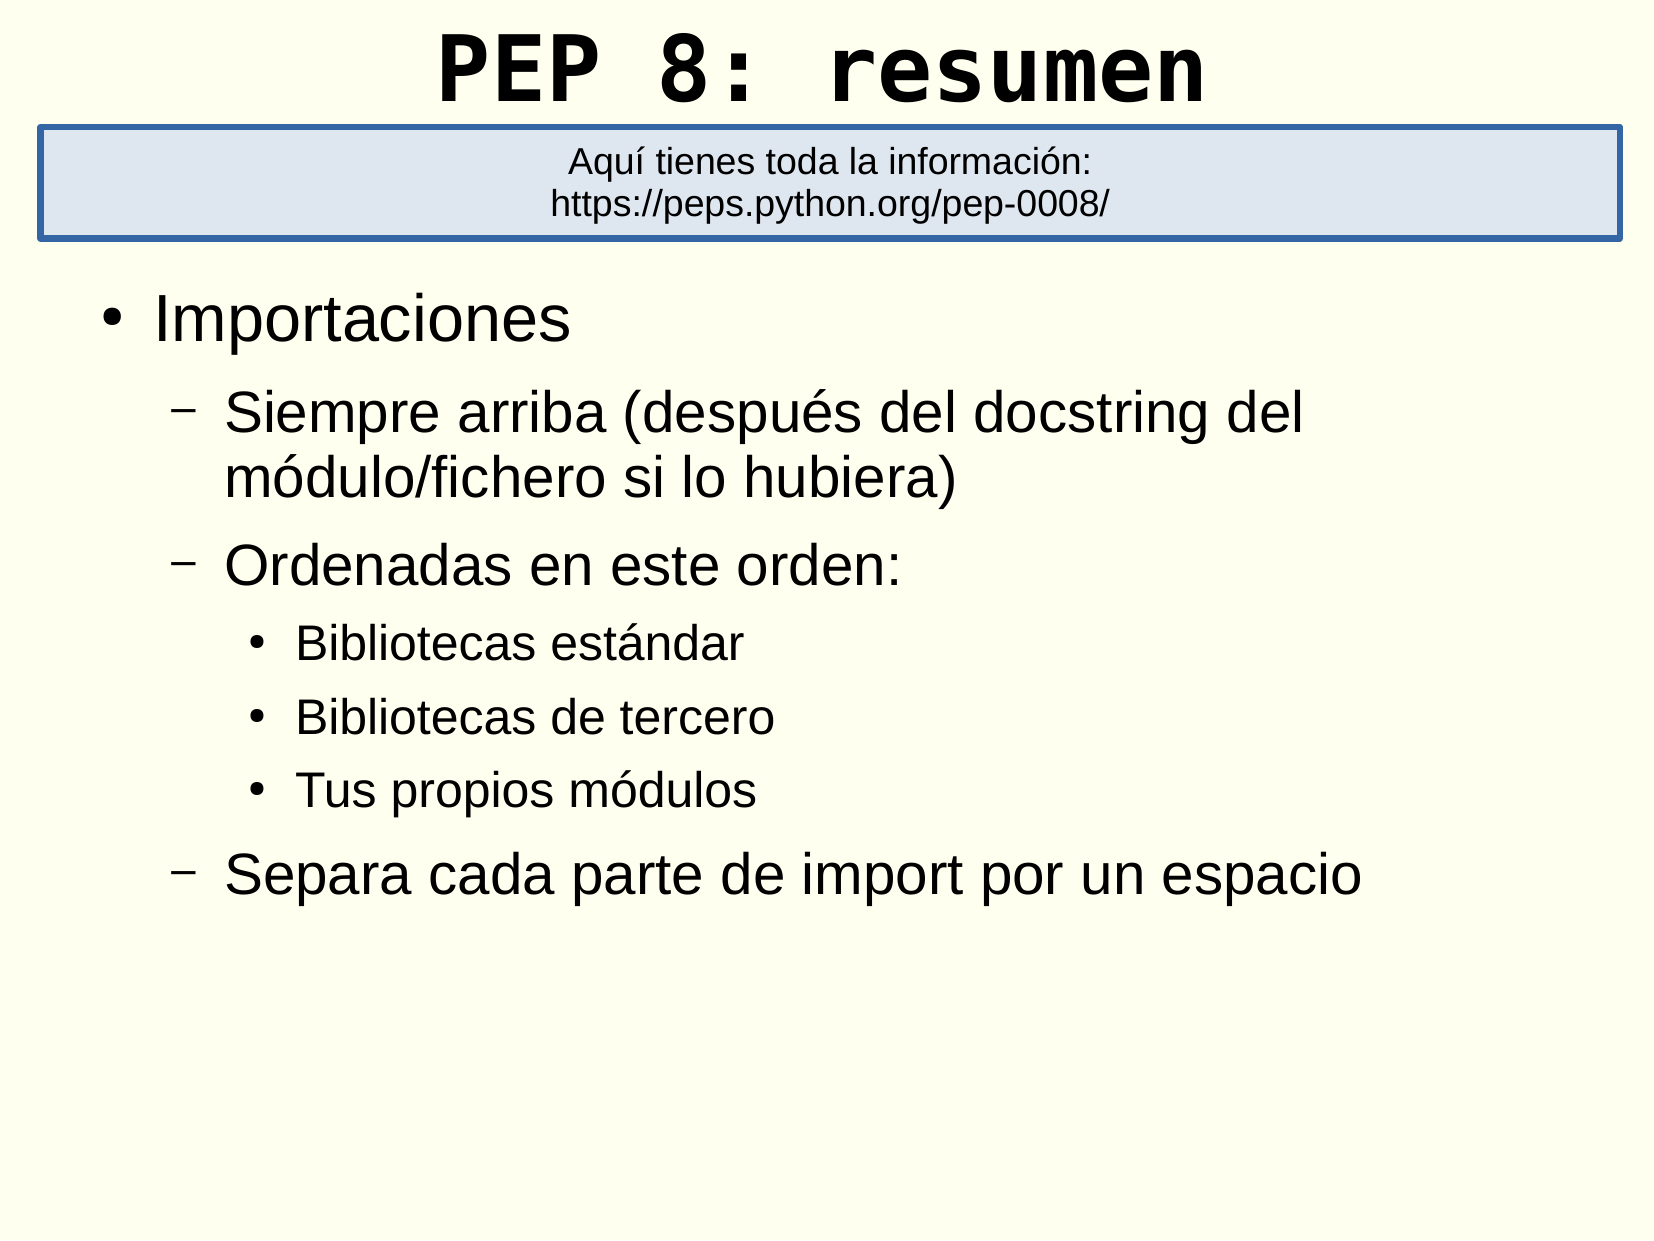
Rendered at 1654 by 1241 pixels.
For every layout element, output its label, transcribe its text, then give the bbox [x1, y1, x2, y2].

title PEP 8: resumen [78, 5, 1567, 127]
text_box Aquí tienes toda la información: https://peps.python.org/pep-0008/ [40, 127, 1620, 239]
list Importaciones Siempre arriba (después del docstring del módulo/fichero si lo hubiera) Ordenadas en este orden: Bibliotecas estándar Bibliotecas de tercero Tus propios módulos Separa cada parte de import por un espacio [82, 280, 1582, 1161]
